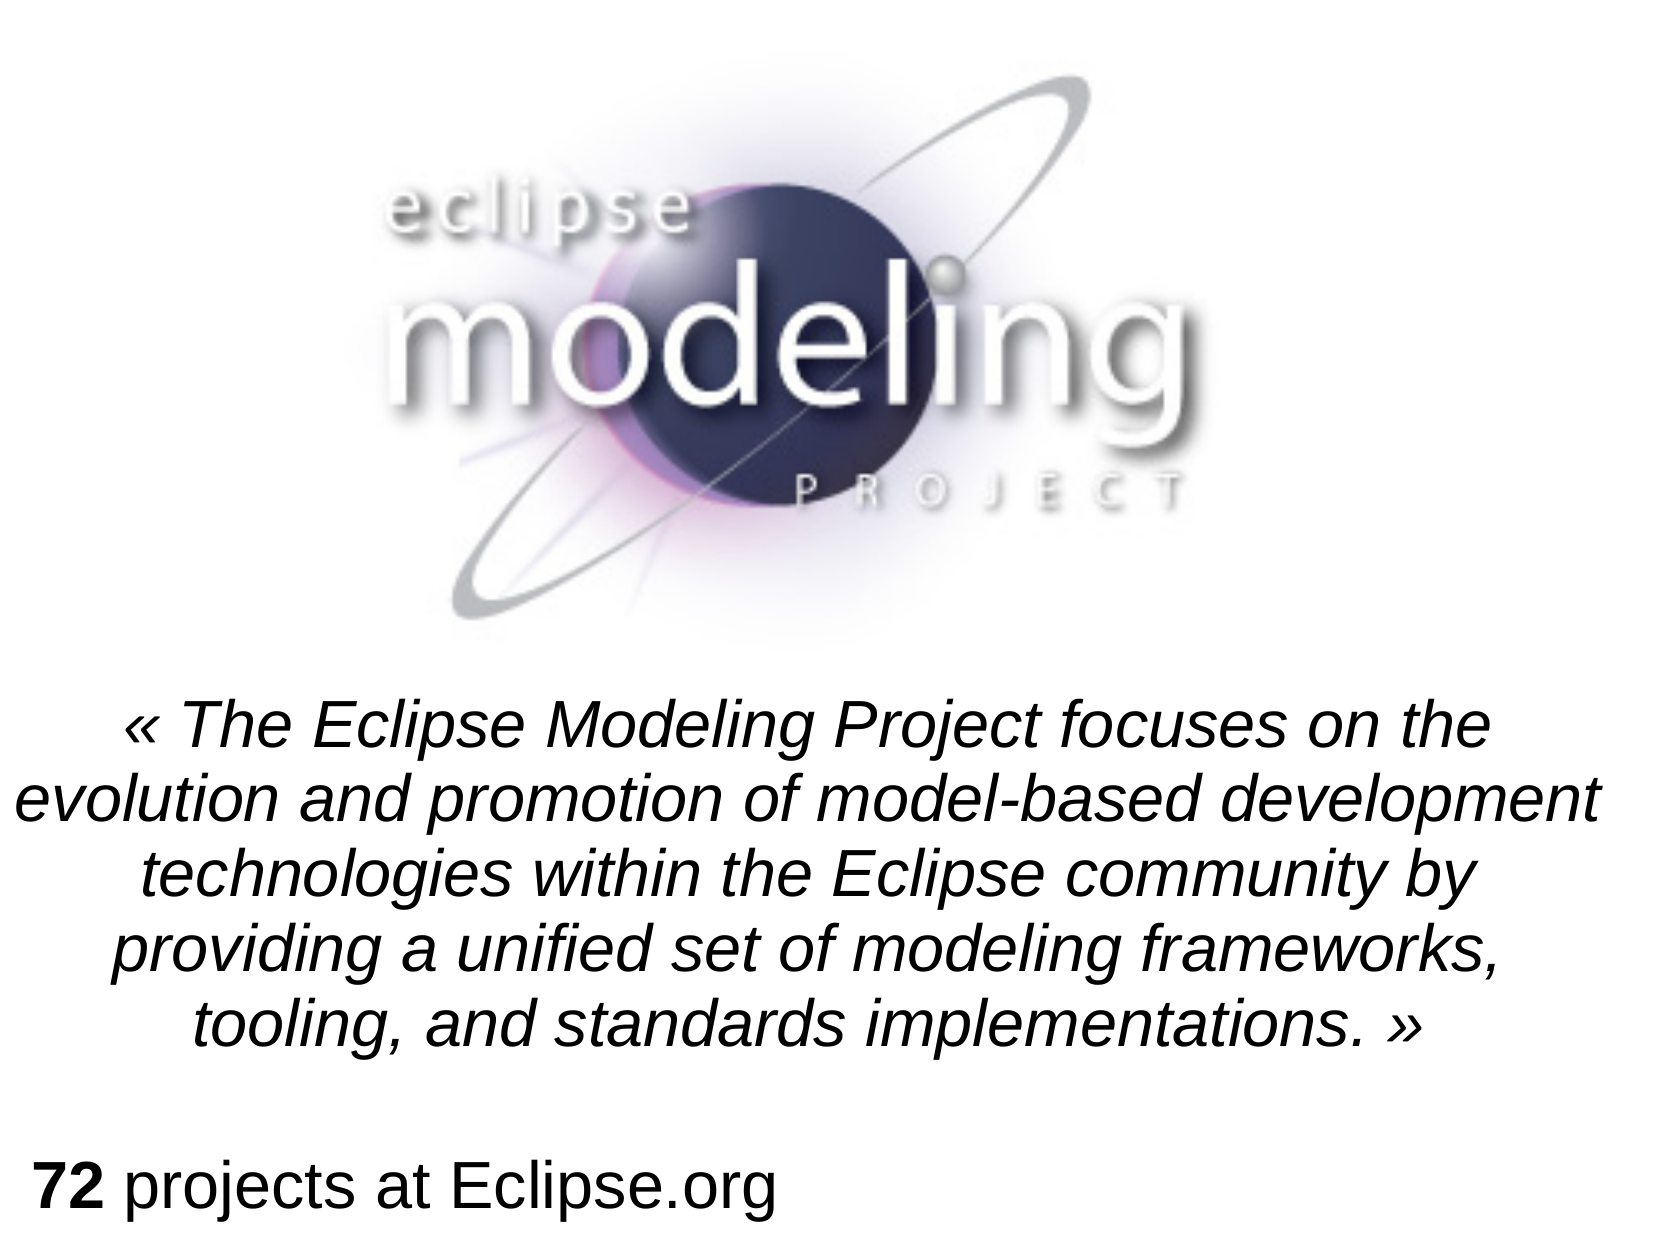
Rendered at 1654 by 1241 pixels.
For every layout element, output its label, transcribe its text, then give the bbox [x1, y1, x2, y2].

picture [295, 35, 1241, 674]
text_box « The Eclipse Modeling Project focuses on the evolution and promotion of model-based development technologies within the Eclipse community by providing a unified set of modeling frameworks, tooling, and standards implementations. » [0, 679, 1654, 1068]
text_box 72 projects at Eclipse.org [16, 1140, 1109, 1231]
